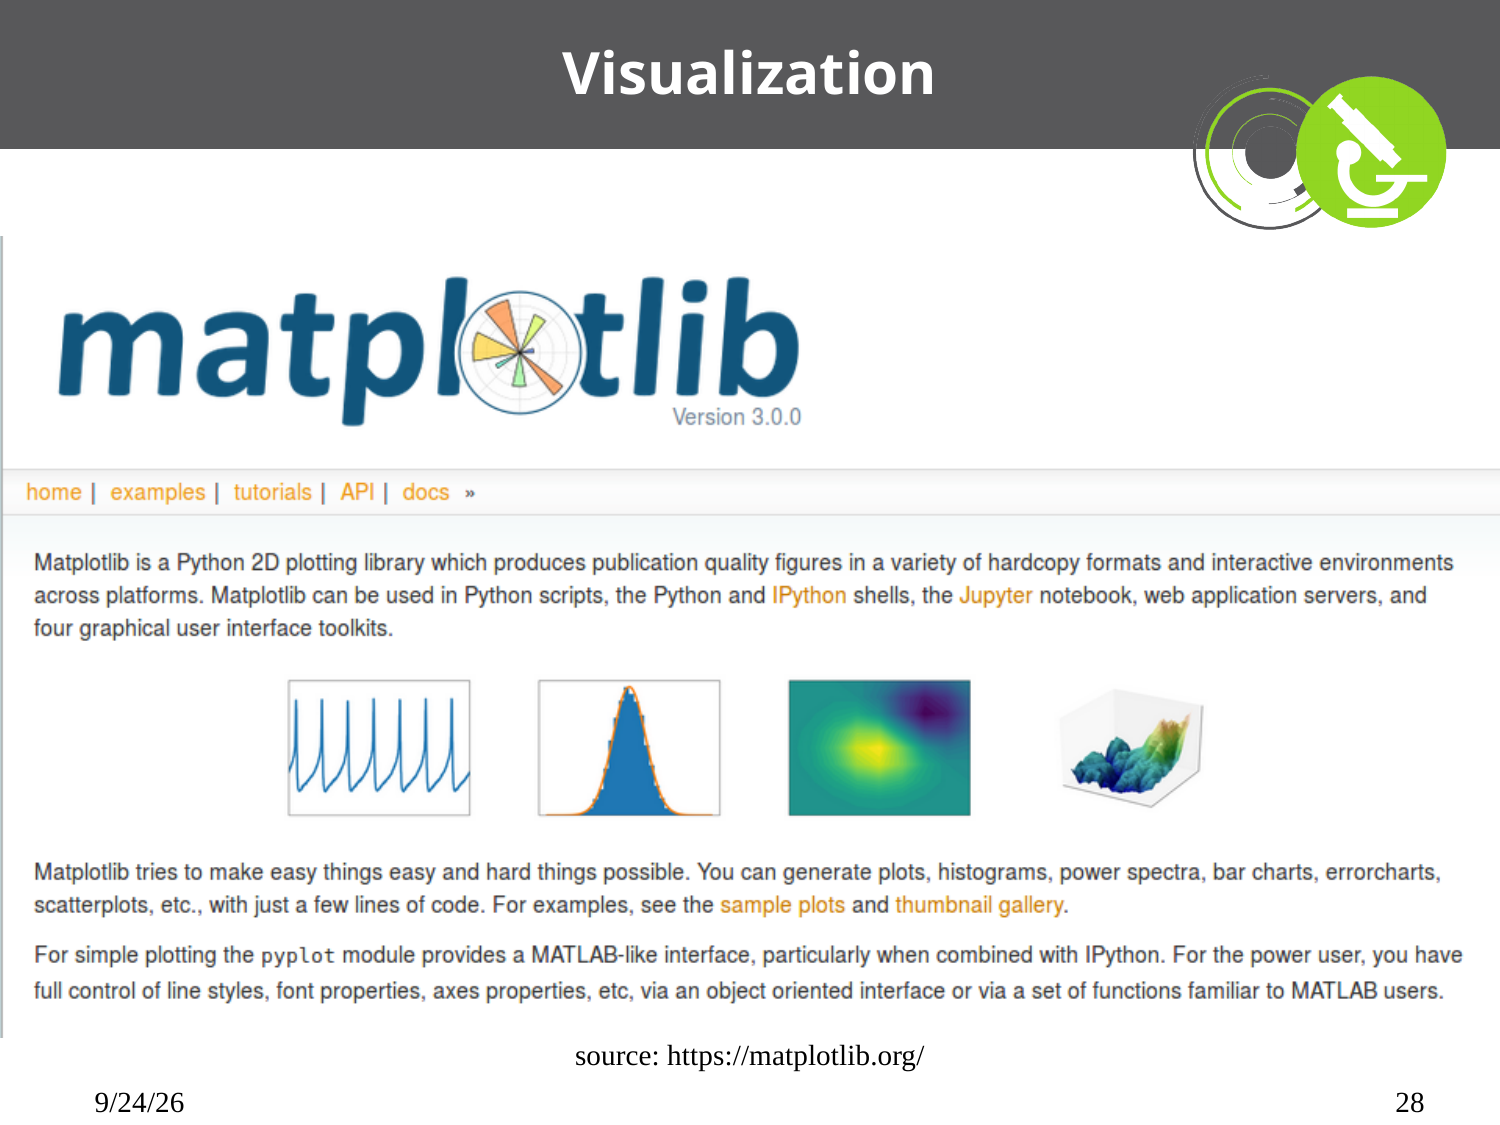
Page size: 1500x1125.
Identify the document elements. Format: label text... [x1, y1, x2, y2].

title Visualization [75, 0, 1425, 166]
picture [0, 69, 1500, 1038]
